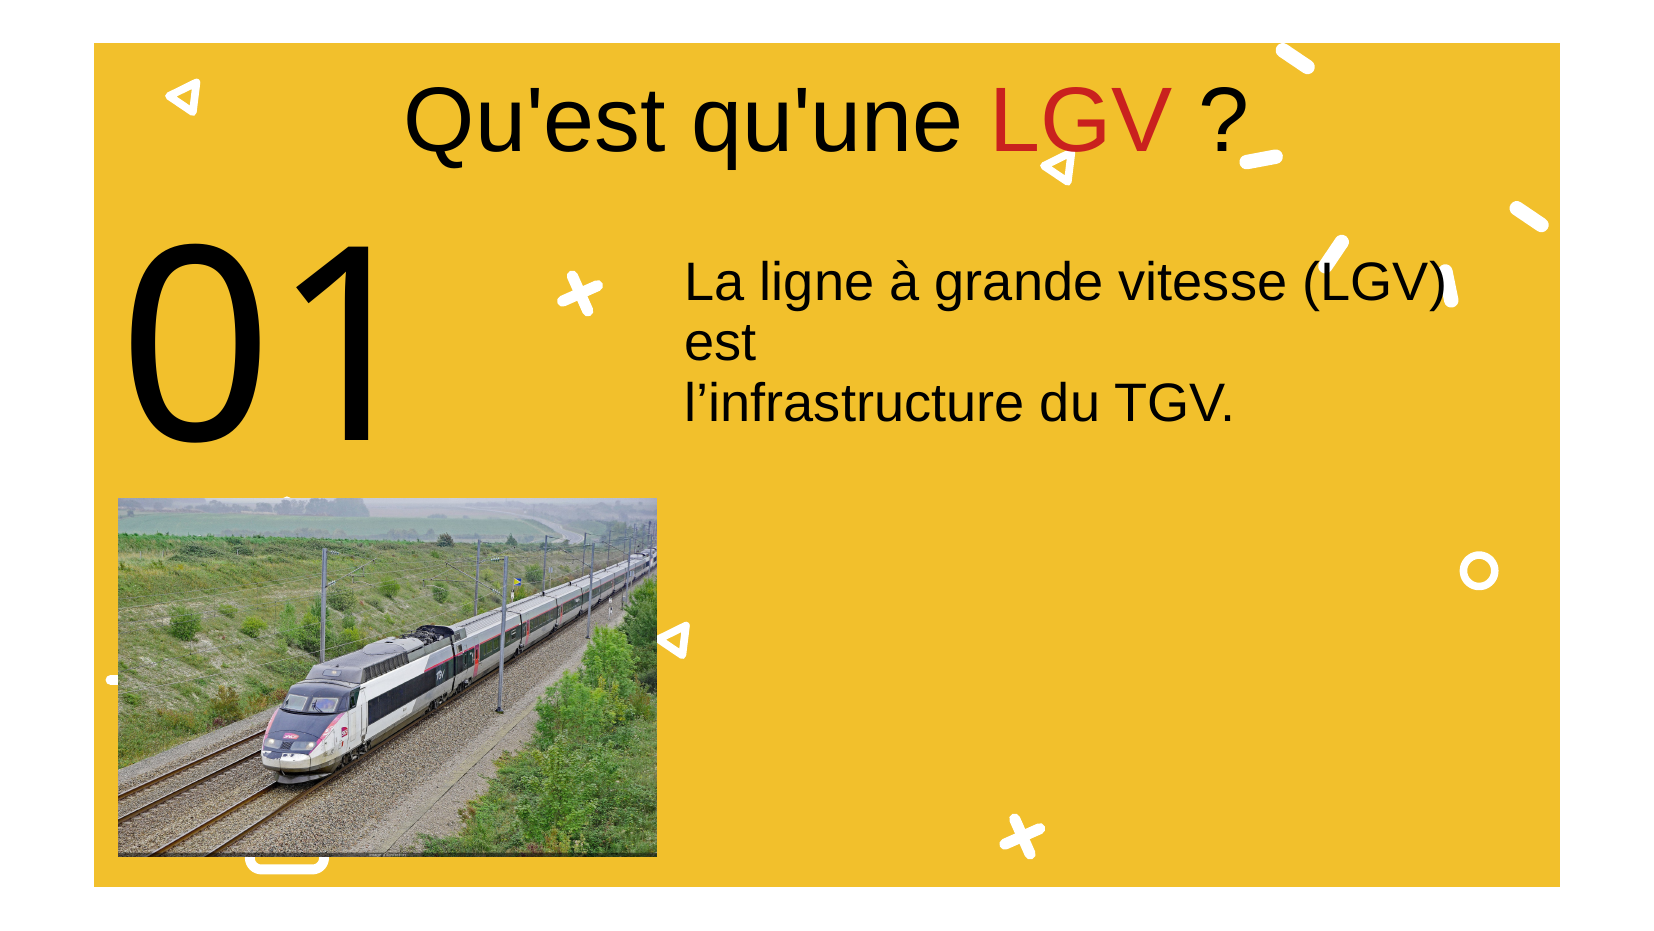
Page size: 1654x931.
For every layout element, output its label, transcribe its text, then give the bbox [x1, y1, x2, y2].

title 01 [118, 193, 463, 498]
picture [118, 498, 657, 857]
title Qu'est qu'une LGV ? [82, 37, 1571, 193]
text_box La ligne à grande vitesse (LGV) est l’infrastructure du TGV. [669, 243, 1504, 790]
